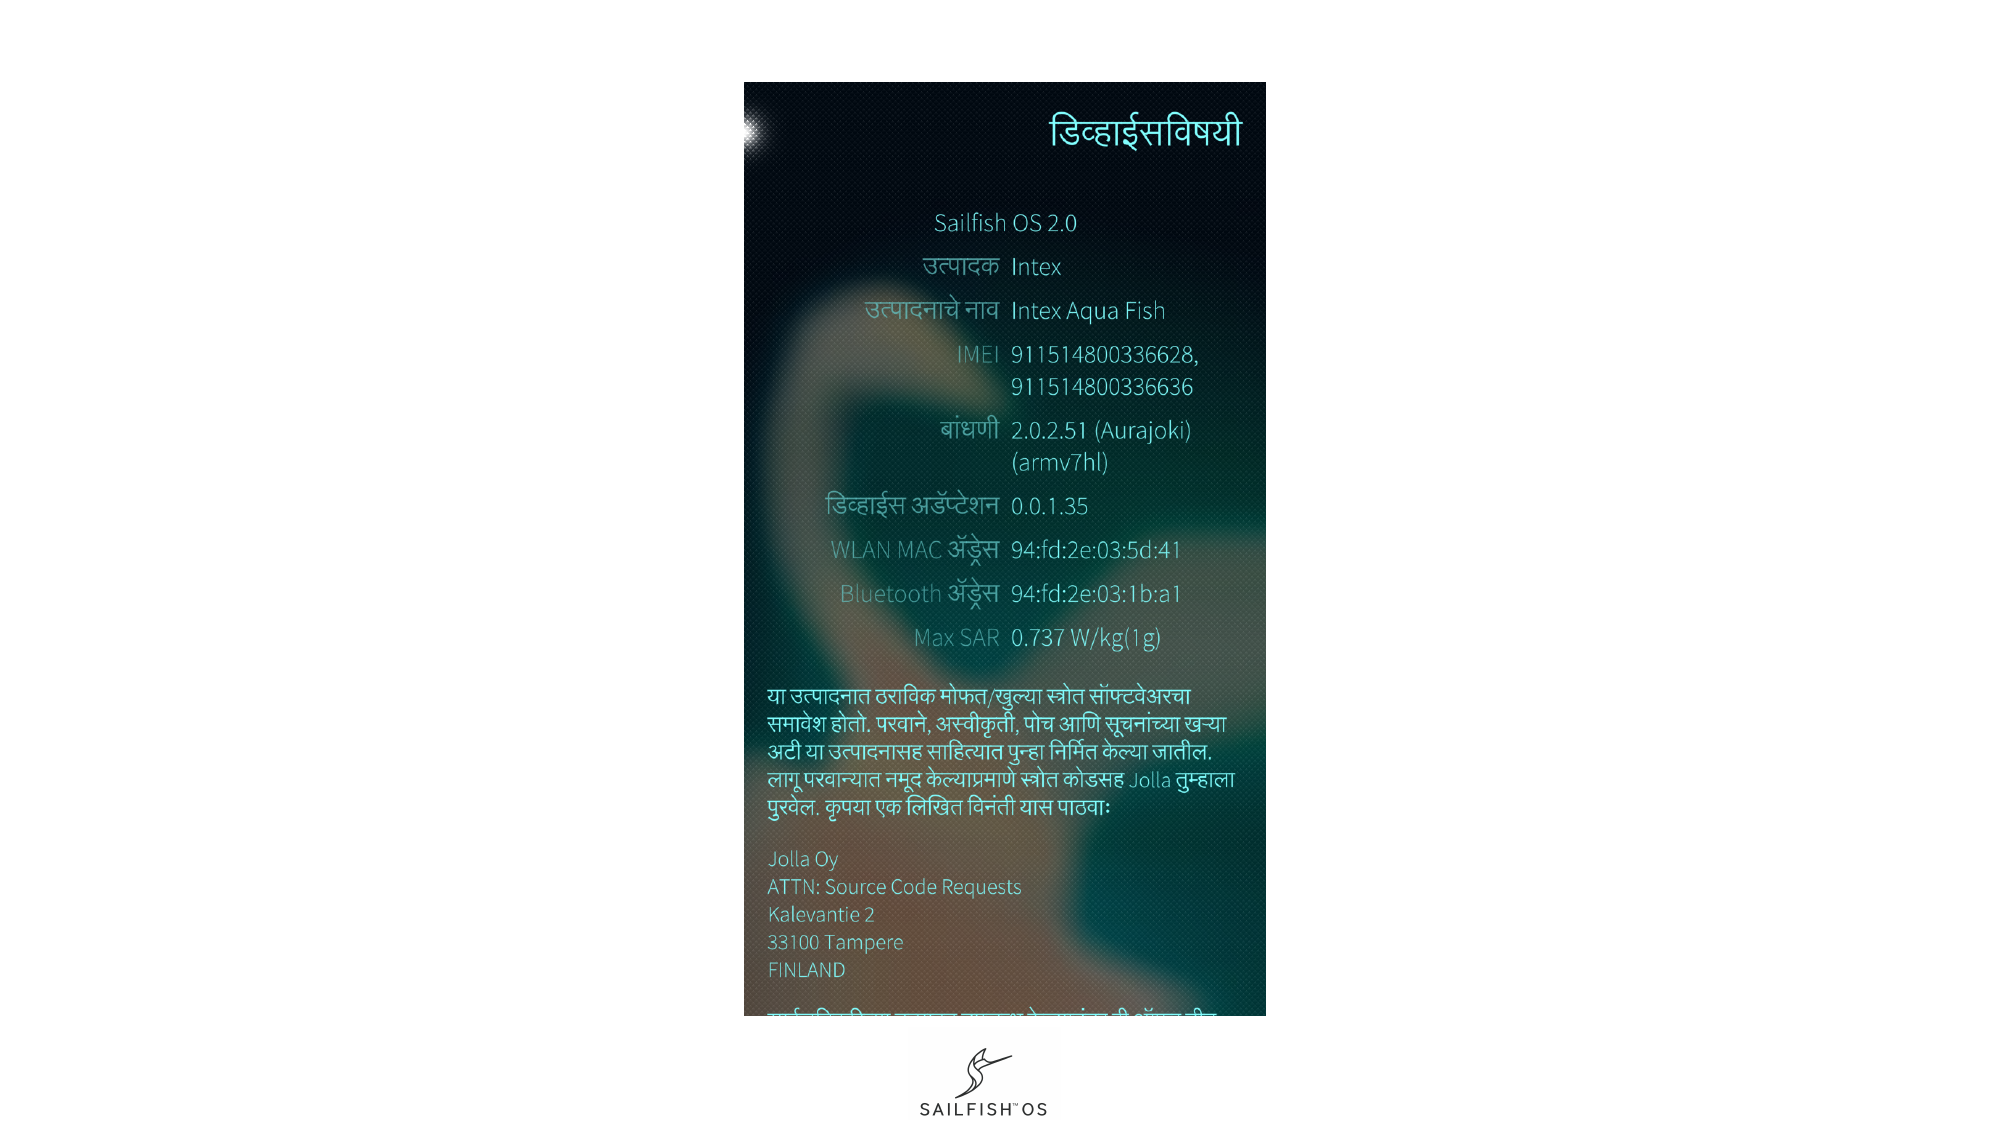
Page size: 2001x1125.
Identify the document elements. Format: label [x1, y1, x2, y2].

picture [908, 1027, 1061, 1120]
picture [744, 82, 1266, 1016]
